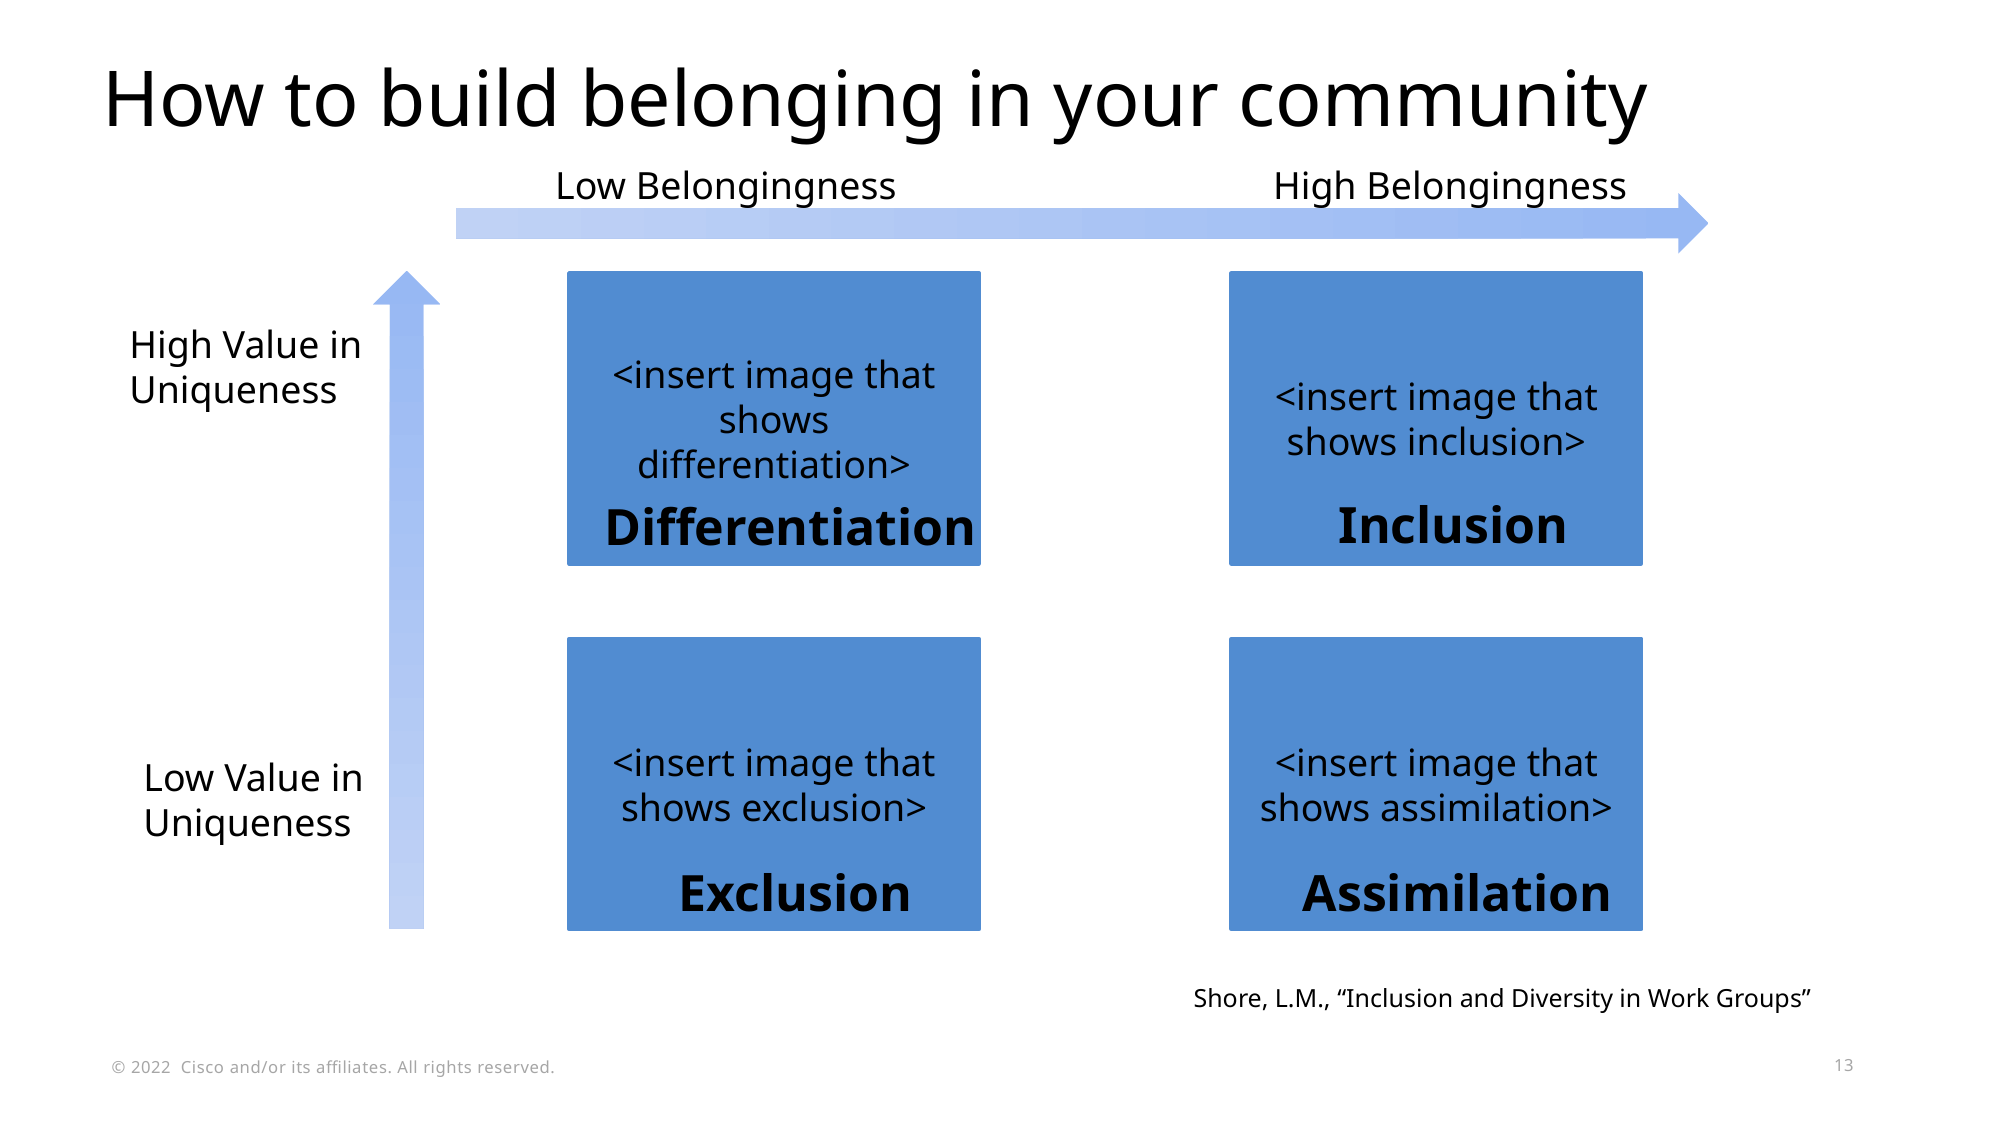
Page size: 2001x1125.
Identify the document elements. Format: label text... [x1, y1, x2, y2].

text_box Shore, L.M., “Inclusion and Diversity in Work Groups” [1178, 974, 1827, 1020]
text_box [372, 270, 441, 929]
text_box High Value in Uniqueness [114, 313, 378, 419]
text_box <insert image that shows assimilation> [1231, 638, 1642, 930]
text_box Low Belongingness [539, 154, 912, 208]
text_box <insert image that shows exclusion> [569, 638, 979, 930]
text_box <insert image that shows differentiation> [569, 273, 979, 564]
text_box Low Value in Uniqueness [128, 746, 379, 852]
title How to build belonging in your community [87, 24, 1913, 185]
text_box High Belongingness [1258, 154, 1643, 208]
text_box Assimilation [1287, 853, 1628, 930]
text_box Inclusion [1323, 486, 1584, 562]
text_box Differentiation [589, 487, 992, 563]
text_box [455, 192, 1709, 254]
text_box Exclusion [663, 853, 928, 929]
text_box <insert image that shows inclusion> [1231, 273, 1642, 564]
